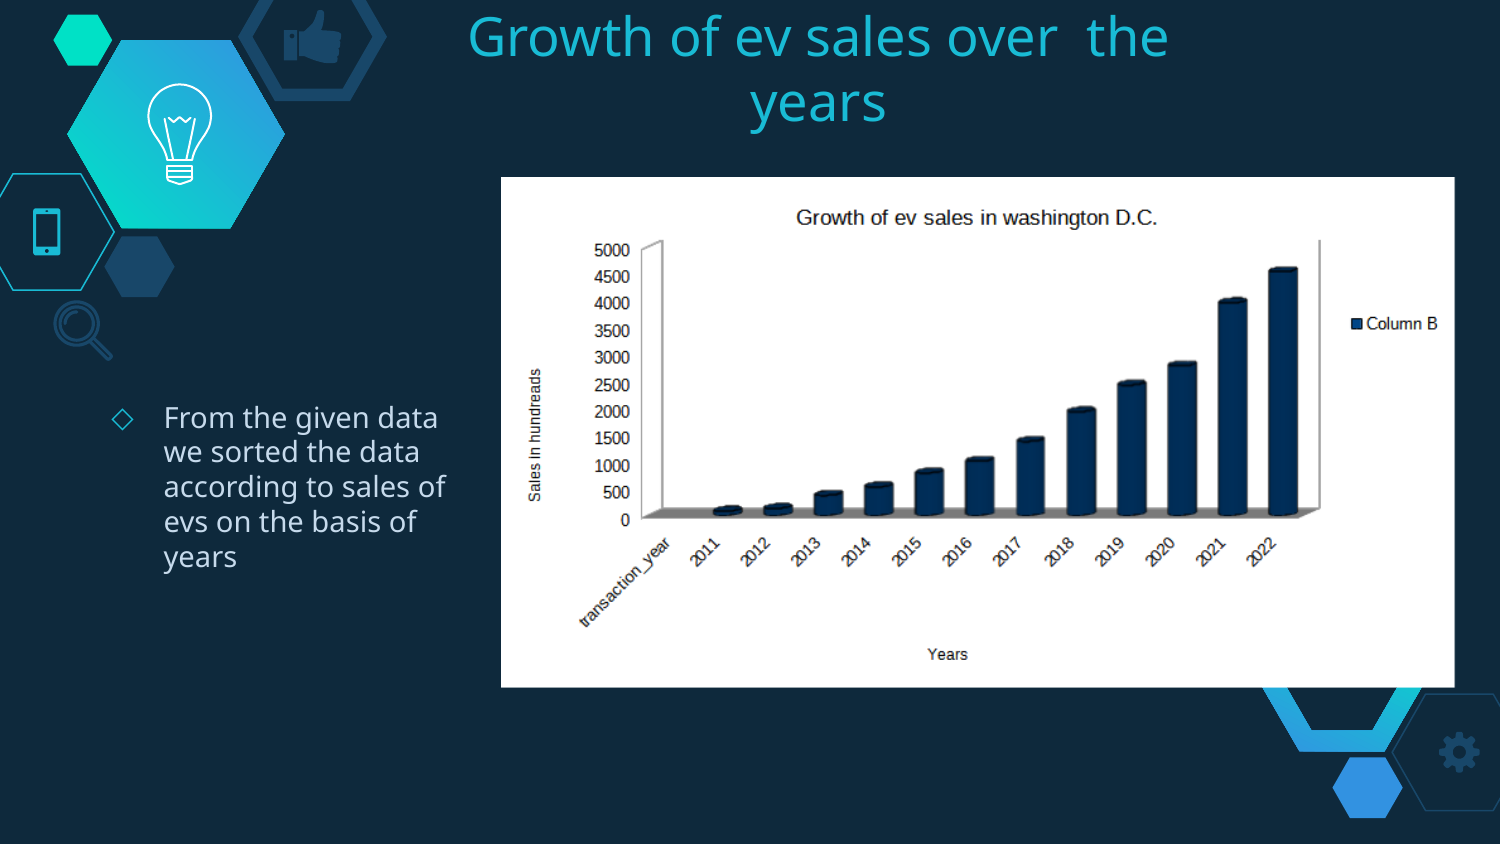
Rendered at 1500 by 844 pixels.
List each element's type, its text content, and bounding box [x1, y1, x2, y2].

picture [501, 177, 1456, 689]
list From the given data we sorted the data according to sales of evs on the basis of years [88, 383, 485, 657]
title Growth of ev sales over the years [413, 41, 1225, 148]
